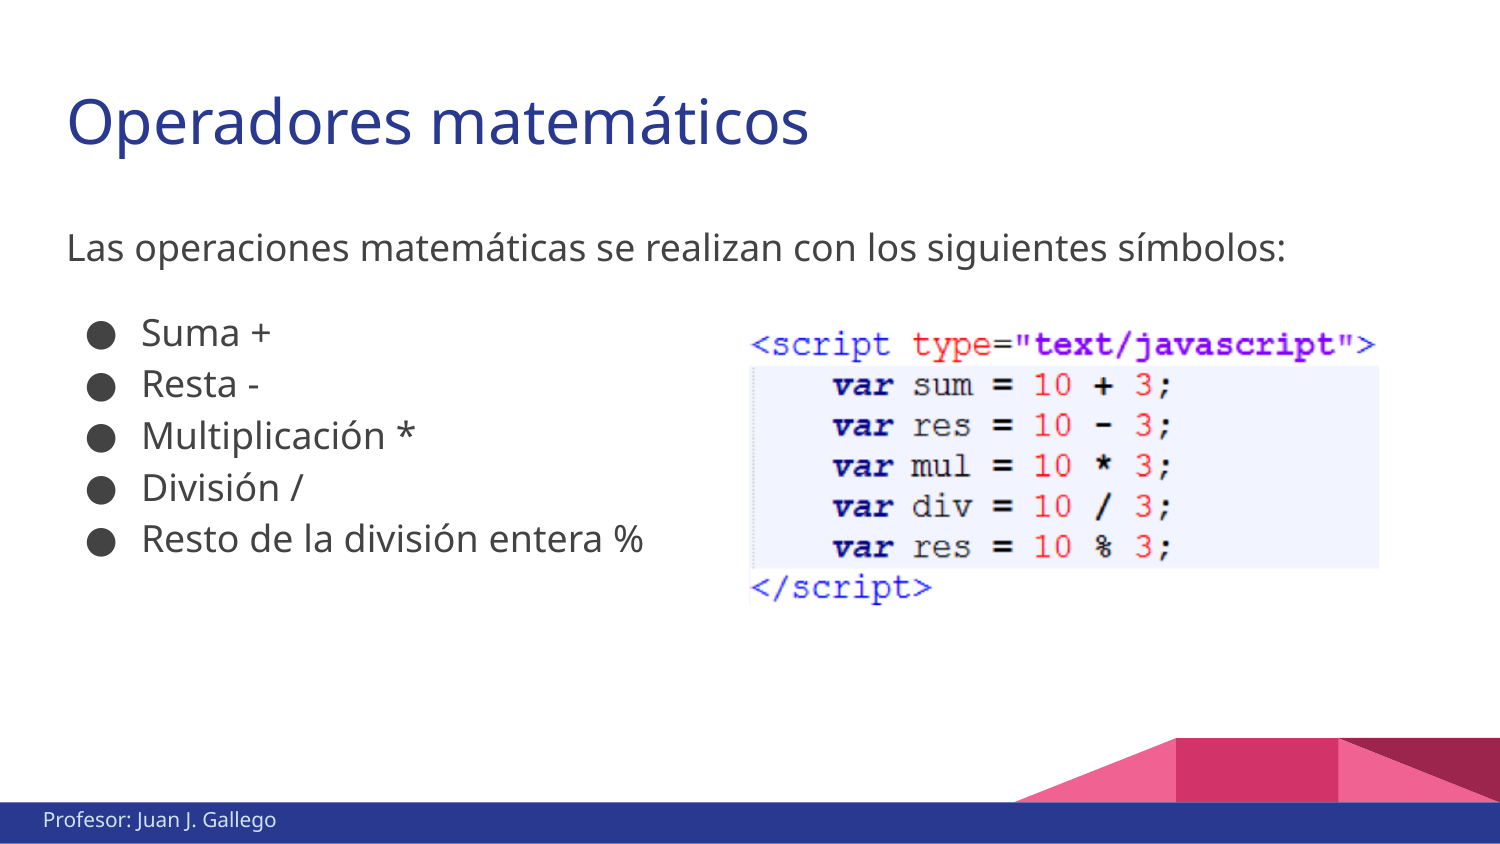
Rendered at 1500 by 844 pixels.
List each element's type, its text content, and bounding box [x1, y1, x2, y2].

picture [736, 326, 1393, 625]
title Operadores matemáticos [51, 67, 1449, 167]
list Las operaciones matemáticas se realizan con los siguientes símbolos: Suma + Resta - Multiplicación * División / Resto de la división entera % [51, 201, 1449, 750]
